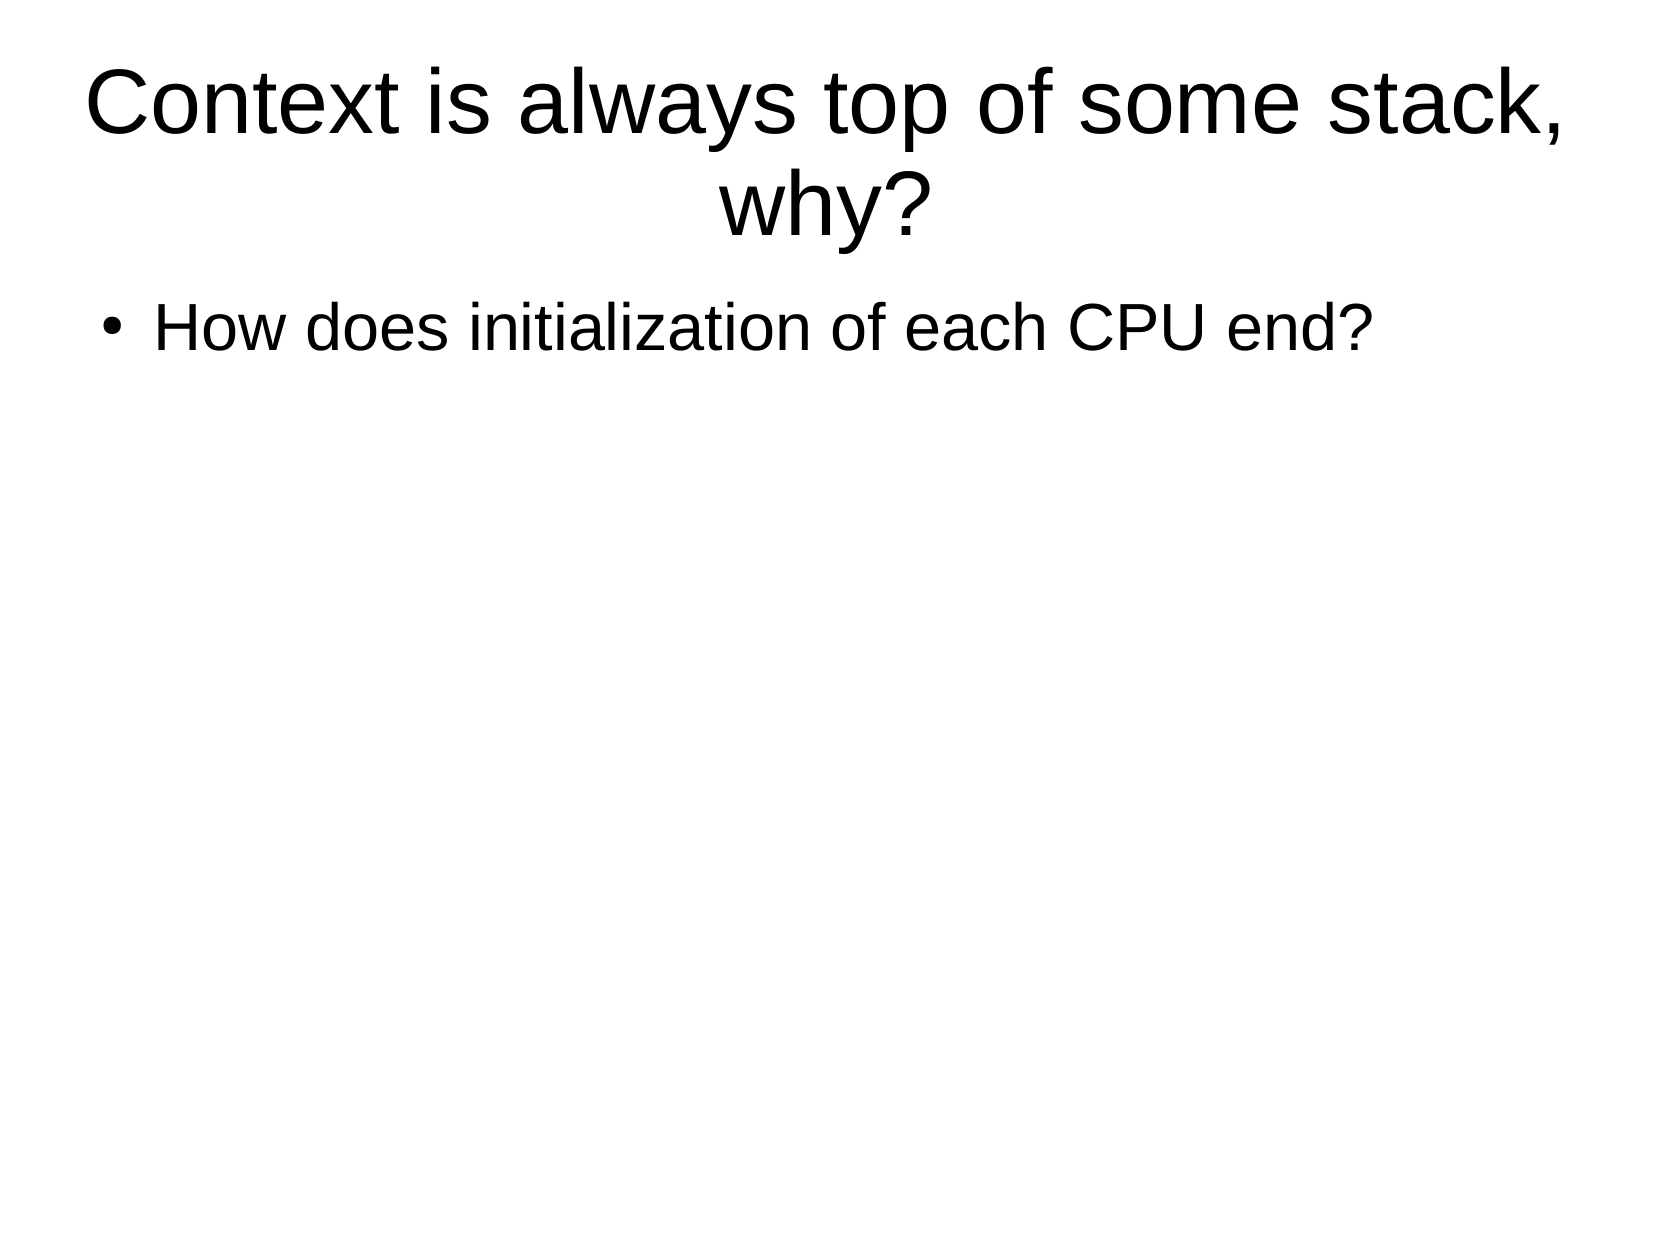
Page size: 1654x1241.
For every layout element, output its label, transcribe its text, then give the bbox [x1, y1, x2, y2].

list How does initialization of each CPU end? [82, 290, 1571, 1010]
title Context is always top of some stack, why? [82, 49, 1571, 257]
